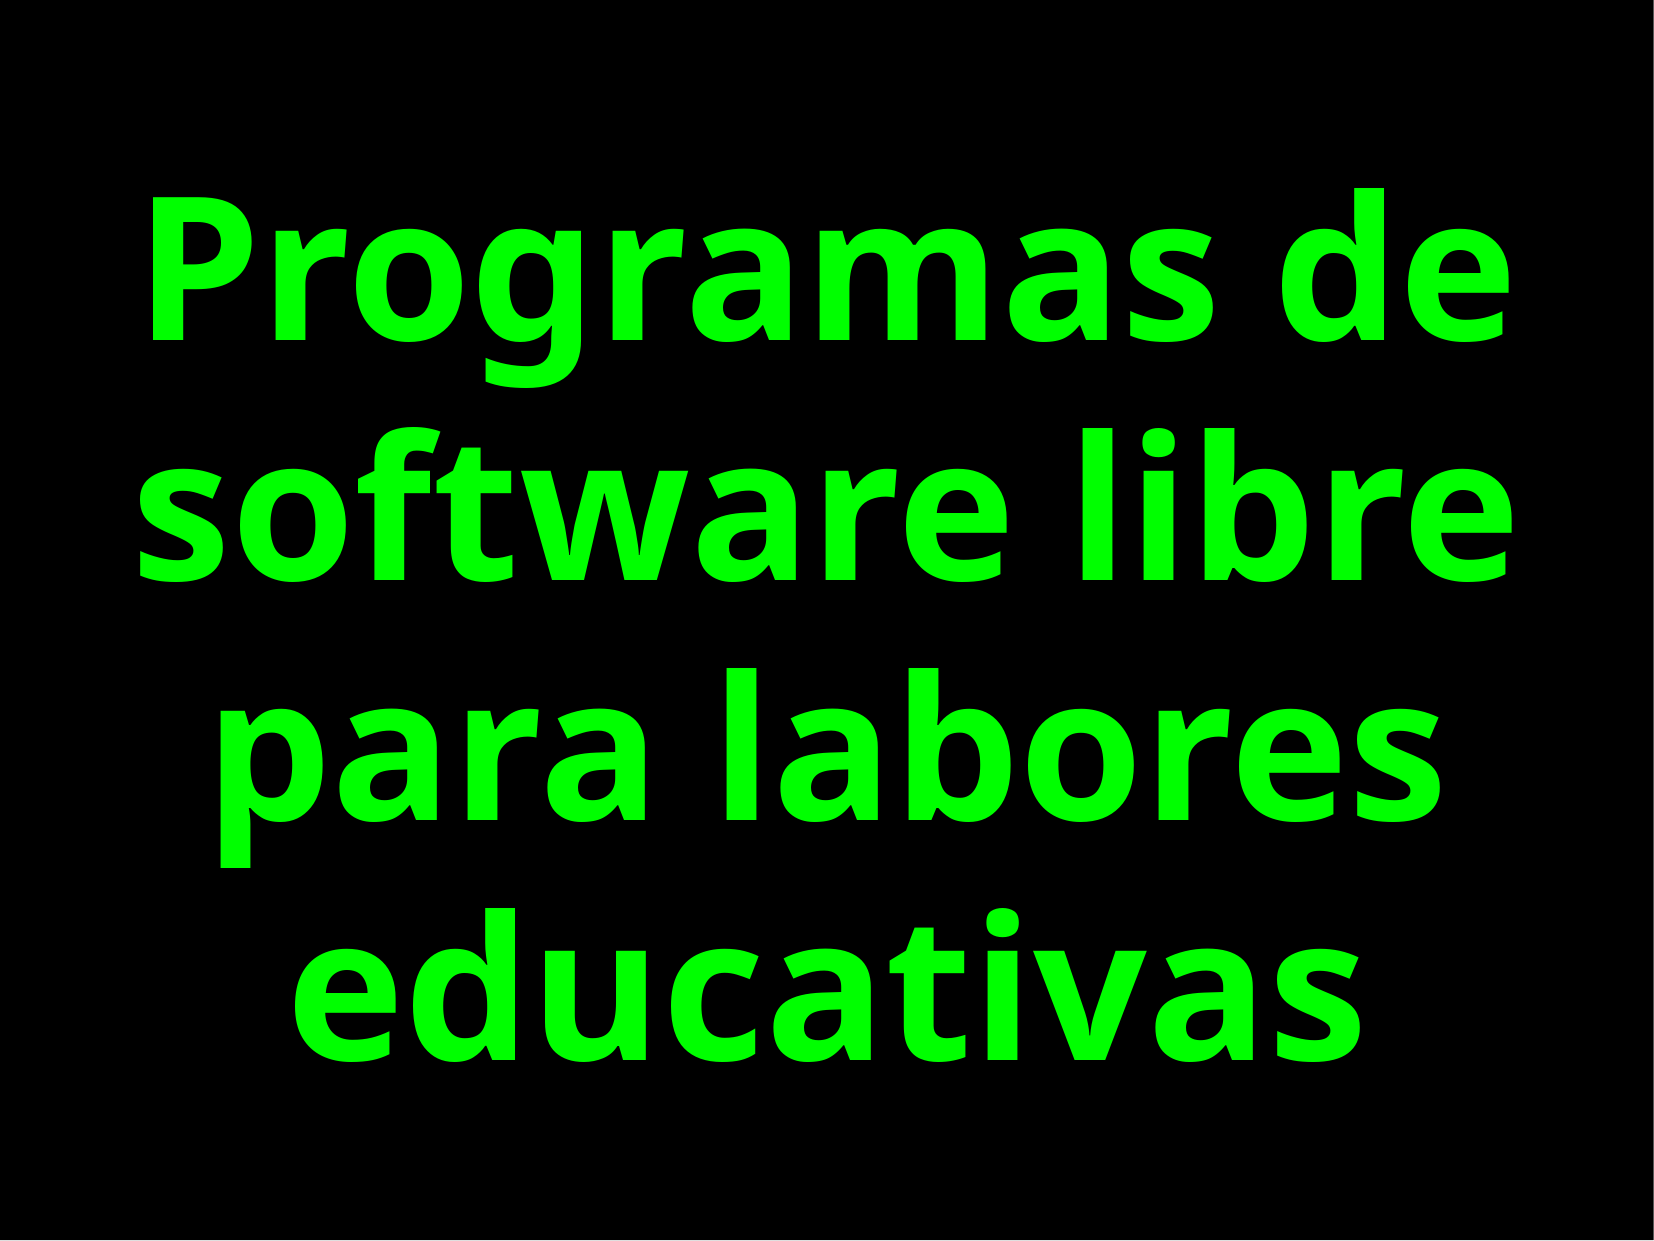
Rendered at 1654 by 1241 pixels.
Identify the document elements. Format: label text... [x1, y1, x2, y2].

subtitle Programas de software libre para labores educativas [0, 0, 1654, 1241]
